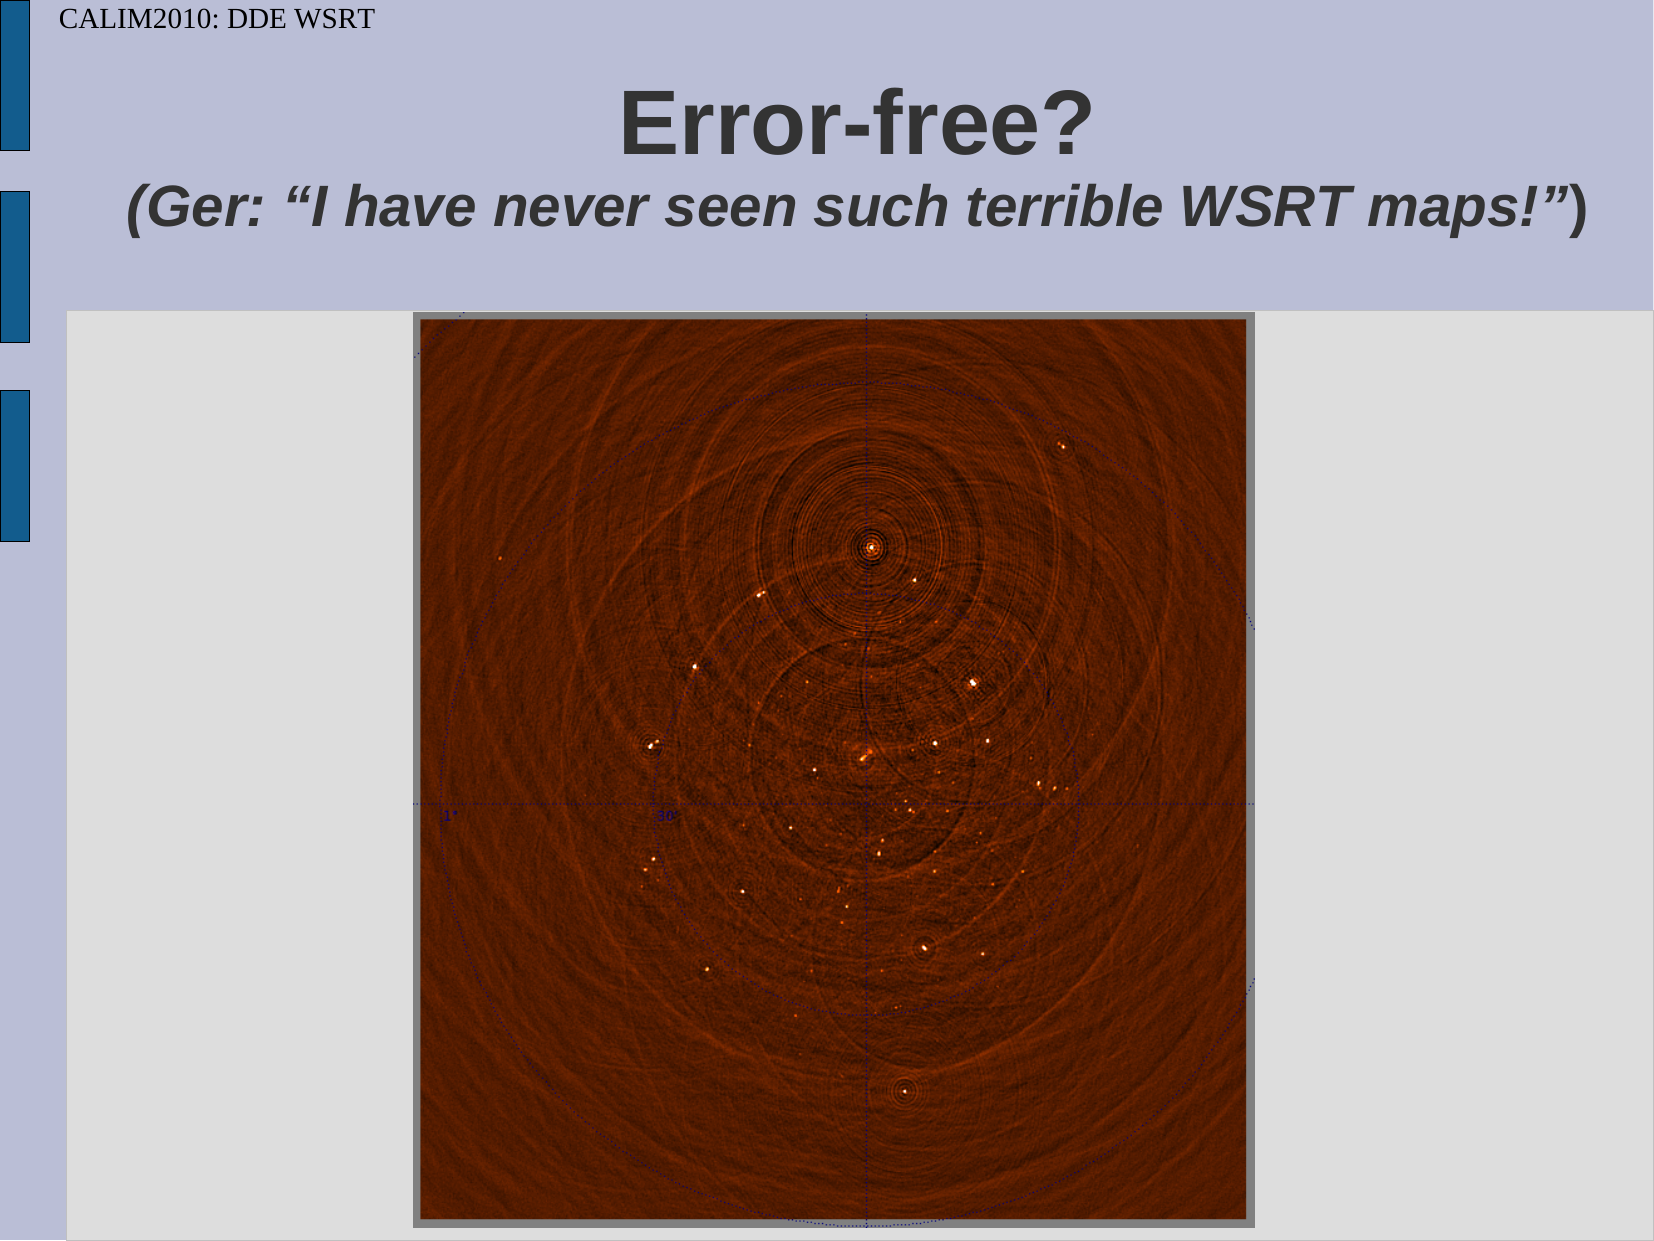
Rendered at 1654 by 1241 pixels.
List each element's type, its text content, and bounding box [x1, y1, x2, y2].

title Error-free? (Ger: “I have never seen such terrible WSRT maps!”) [121, 59, 1595, 252]
picture [413, 312, 1255, 1228]
